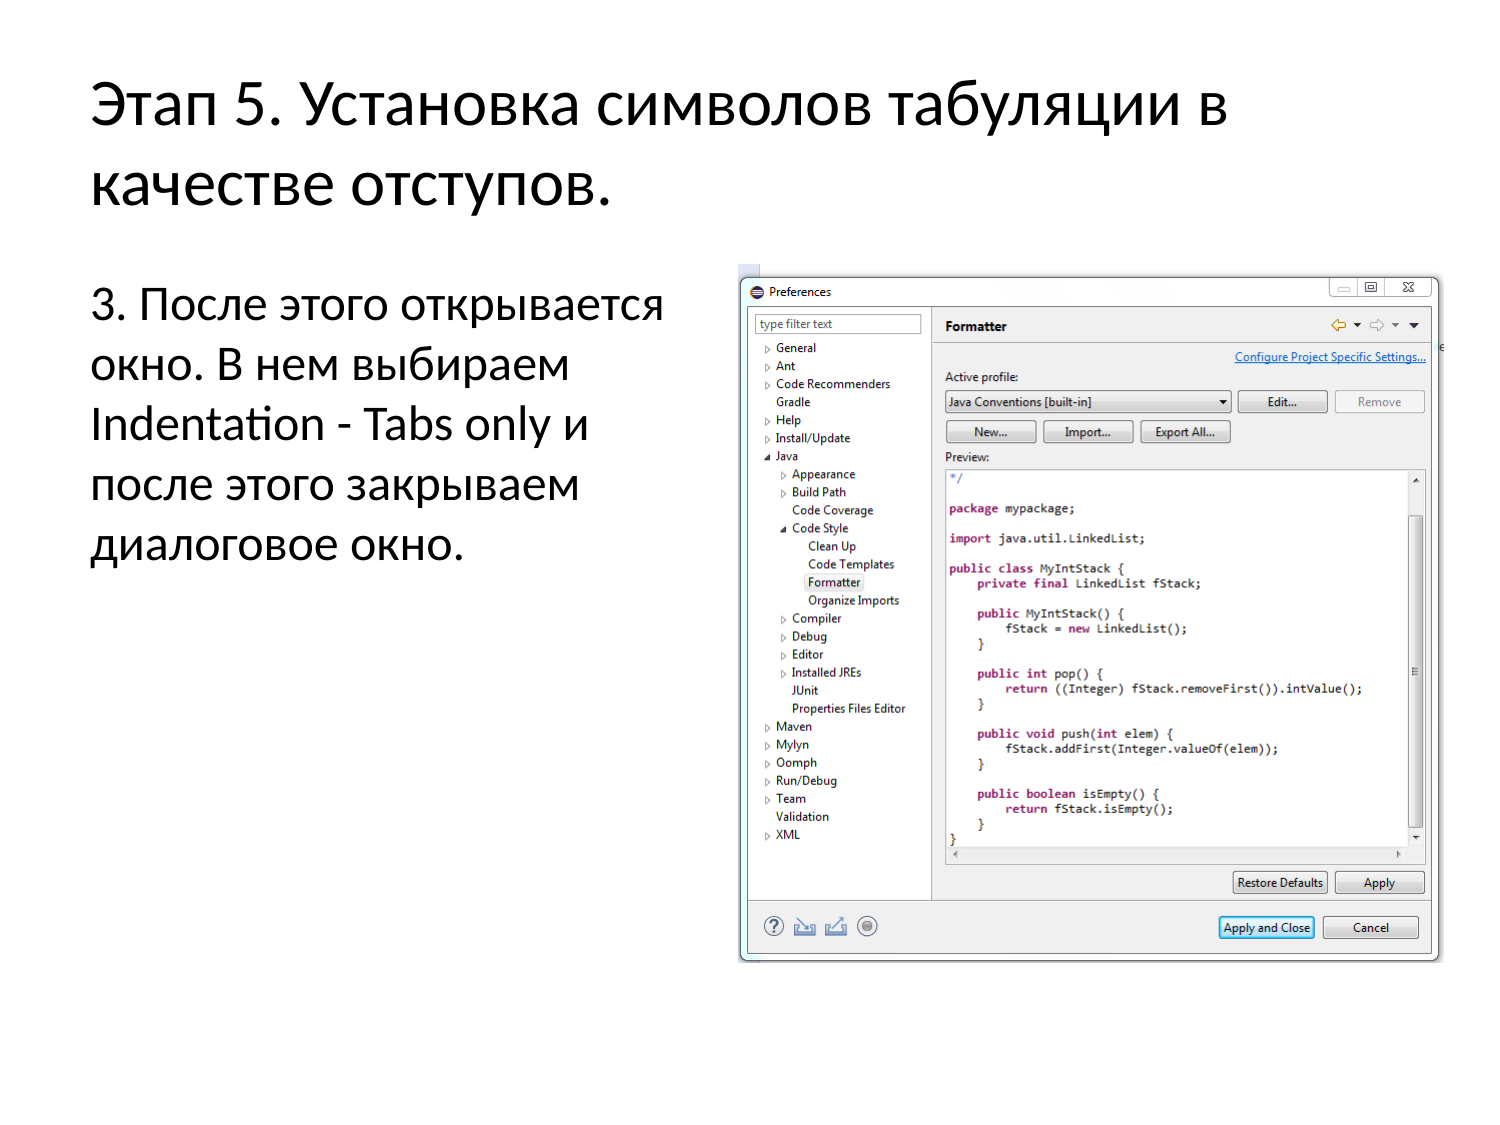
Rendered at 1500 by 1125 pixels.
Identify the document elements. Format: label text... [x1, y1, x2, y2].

picture [738, 264, 1444, 963]
title Этап 5. Установка символов табуляции в качестве отступов. [75, 45, 1425, 233]
list 3. После этого открывается окно. В нем выбираем Indentation - Tabs only и после этого закрываем диалоговое окно. [75, 262, 703, 1005]
